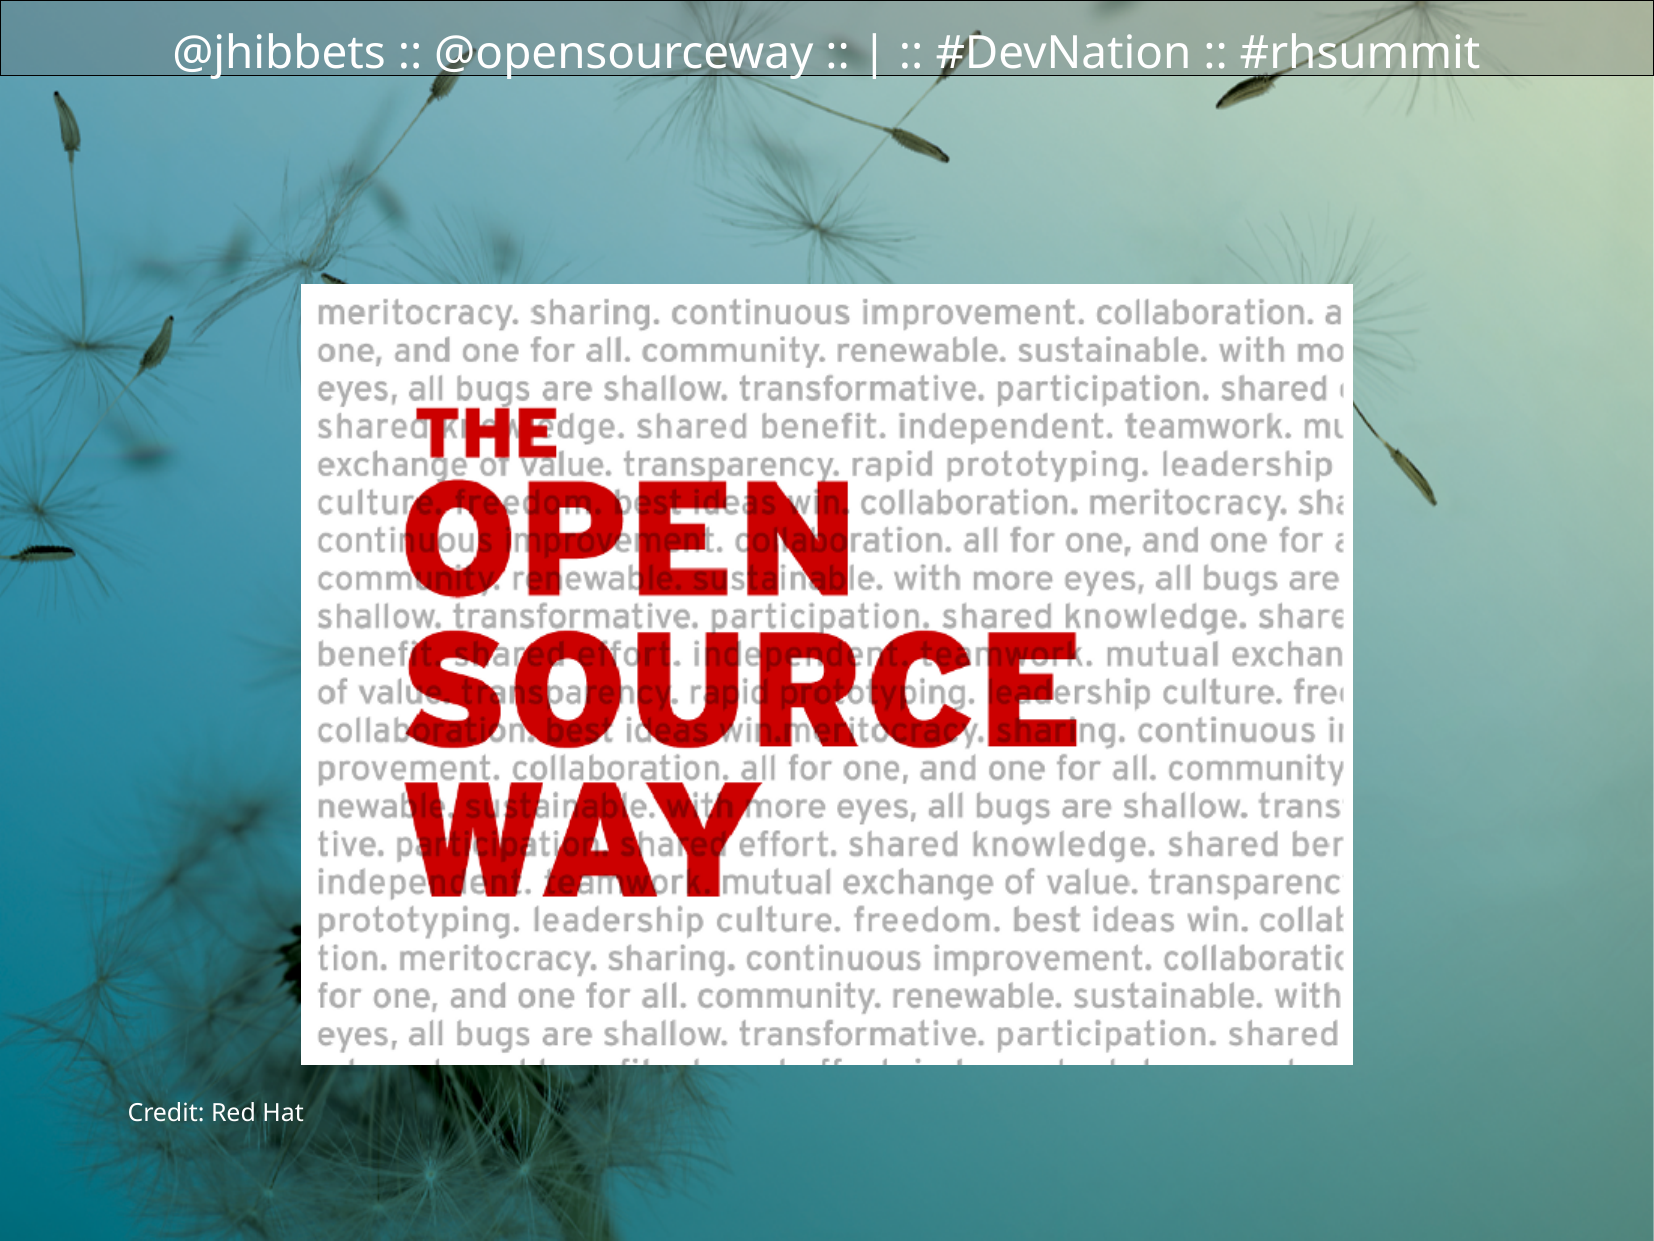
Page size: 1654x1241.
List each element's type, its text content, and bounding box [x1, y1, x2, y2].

text_box Credit: Red Hat [112, 1087, 325, 1128]
picture [0, 76, 1654, 1241]
